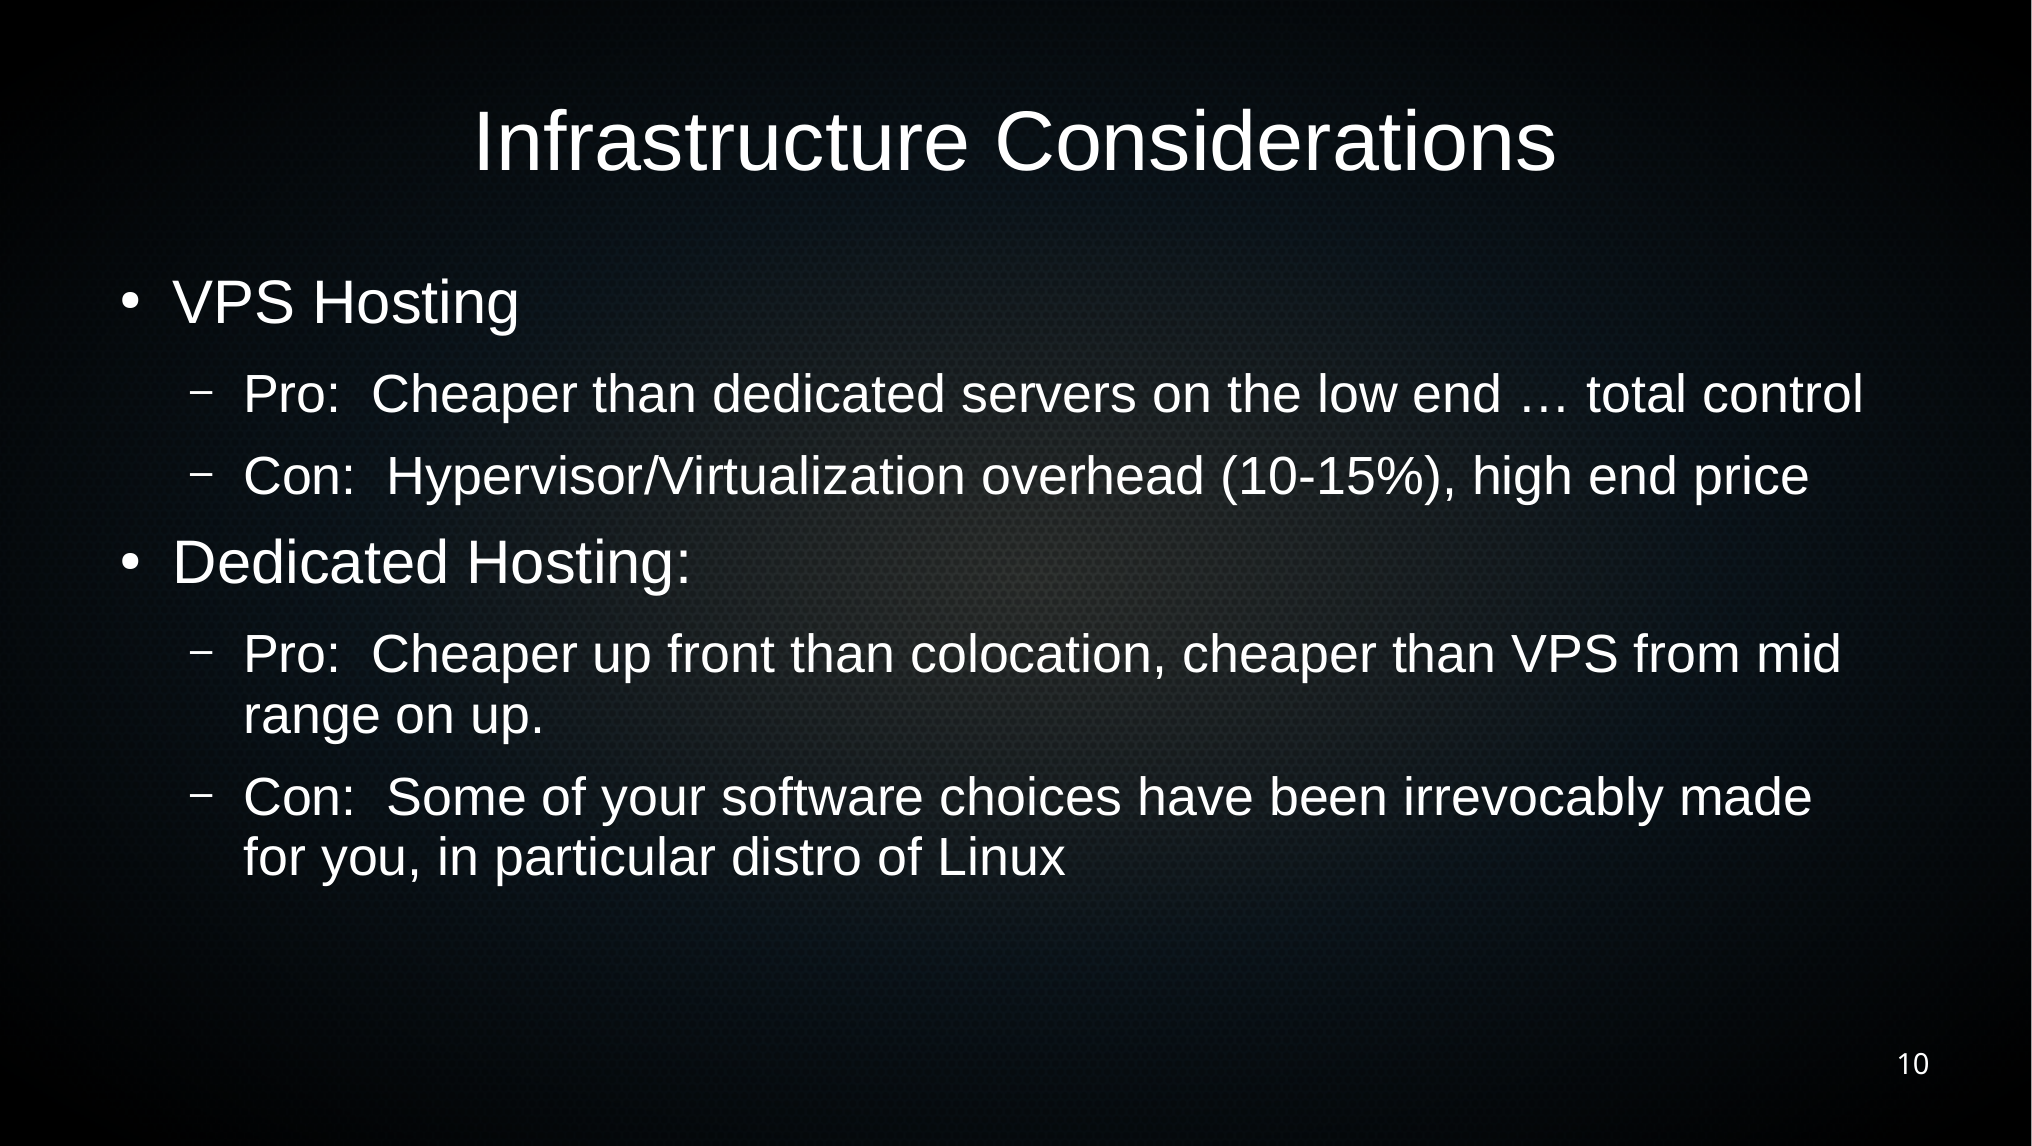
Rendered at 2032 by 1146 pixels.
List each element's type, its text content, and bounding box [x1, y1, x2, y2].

list VPS Hosting Pro: Cheaper than dedicated servers on the low end … total control Con: Hypervisor/Virtualization overhead (10-15%), high end price Dedicated Hosting: Pro: Cheaper up front than colocation, cheaper than VPS from mid range on up. Con: Some of your software choices have been irrevocably made for you, in particular distro of Linux [101, 268, 1890, 1025]
title Infrastructure Considerations [101, 45, 1930, 237]
picture [0, 0, 2032, 1146]
